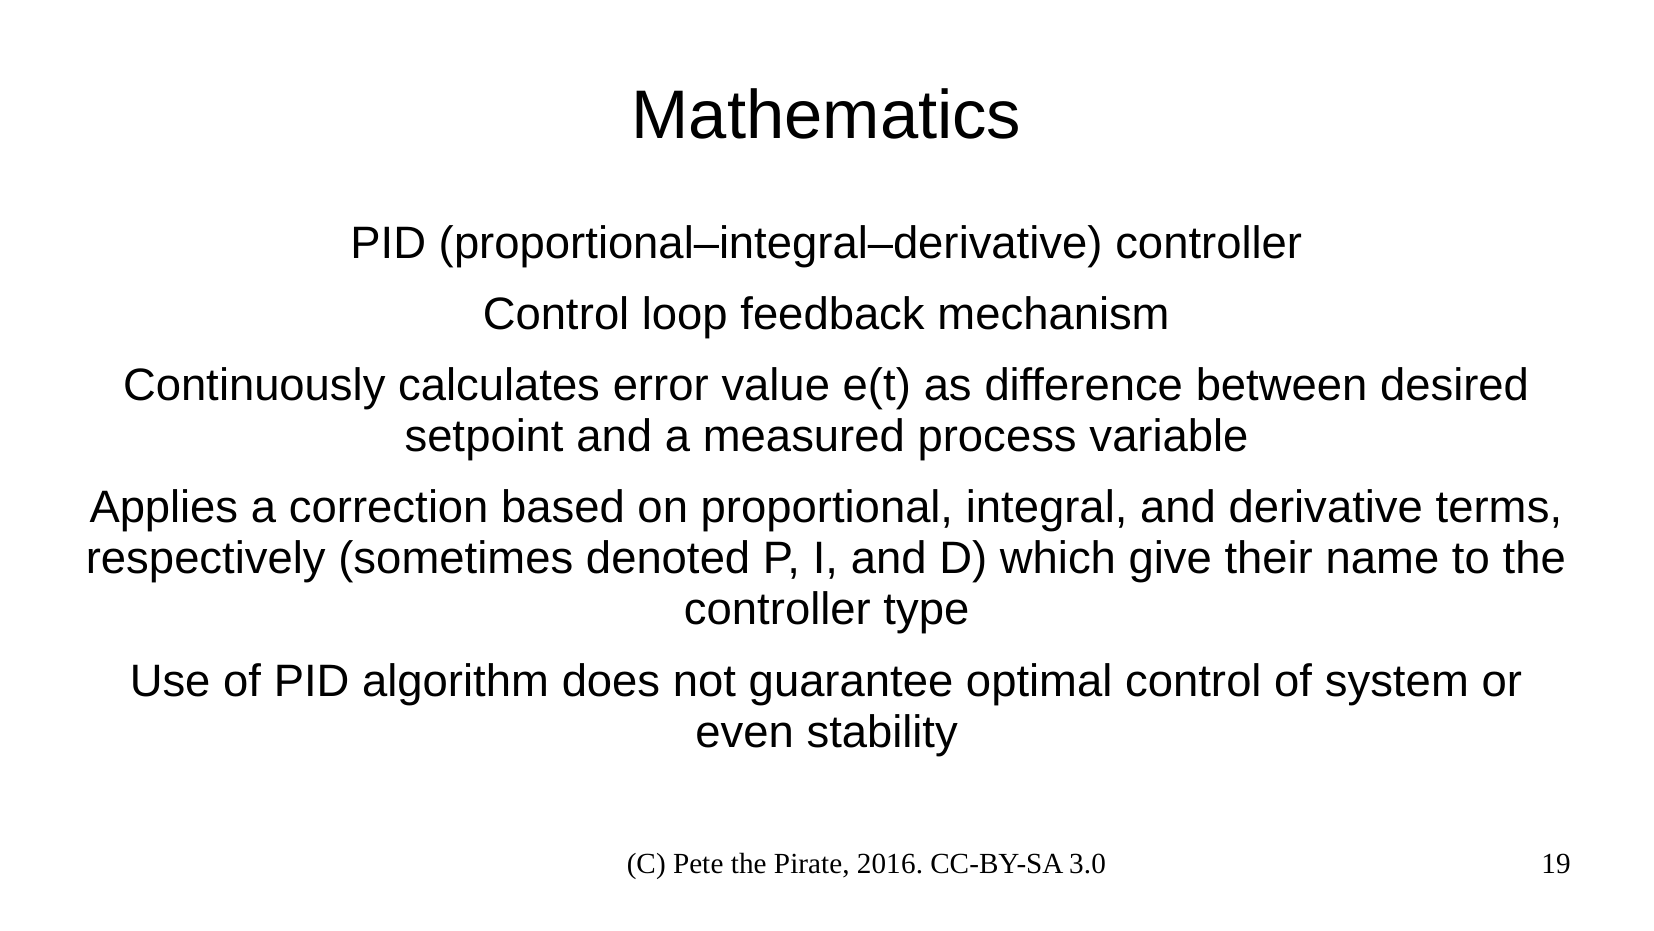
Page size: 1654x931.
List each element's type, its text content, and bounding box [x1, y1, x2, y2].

title Mathematics [82, 37, 1571, 193]
list PID (proportional–integral–derivative) controller Control loop feedback mechanism Continuously calculates error value e(t) as difference between desired setpoint and a measured process variable Applies a correction based on proportional, integral, and derivative terms, respectively (sometimes denoted P, I, and D) which give their name to the controller type Use of PID algorithm does not guarantee optimal control of system or even stability [82, 217, 1571, 757]
